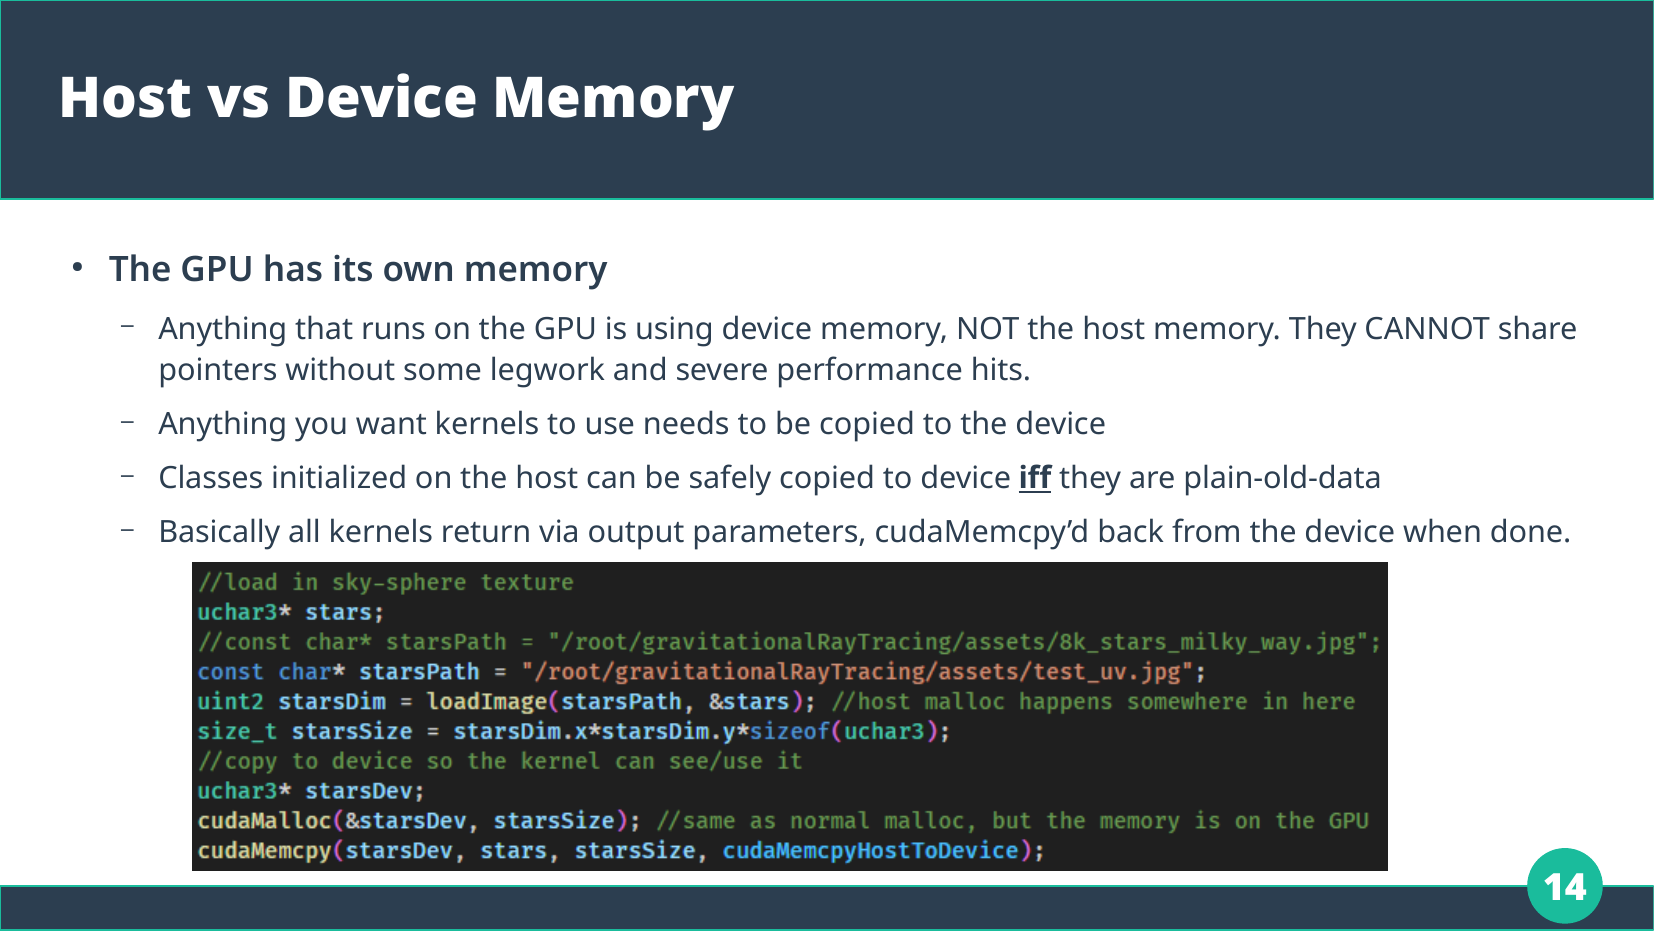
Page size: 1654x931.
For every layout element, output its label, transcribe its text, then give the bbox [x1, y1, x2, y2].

list The GPU has its own memory Anything that runs on the GPU is using device memory, NOT the host memory. They CANNOT share pointers without some legwork and severe performance hits. Anything you want kernels to use needs to be copied to the device Classes initialized on the host can be safely copied to device iff they are plain-old-data Basically all kernels return via output parameters, cudaMemcpy’d back from the device when done. [59, 243, 1595, 555]
picture [192, 562, 1388, 871]
title Host vs Device Memory [59, 37, 1595, 155]
